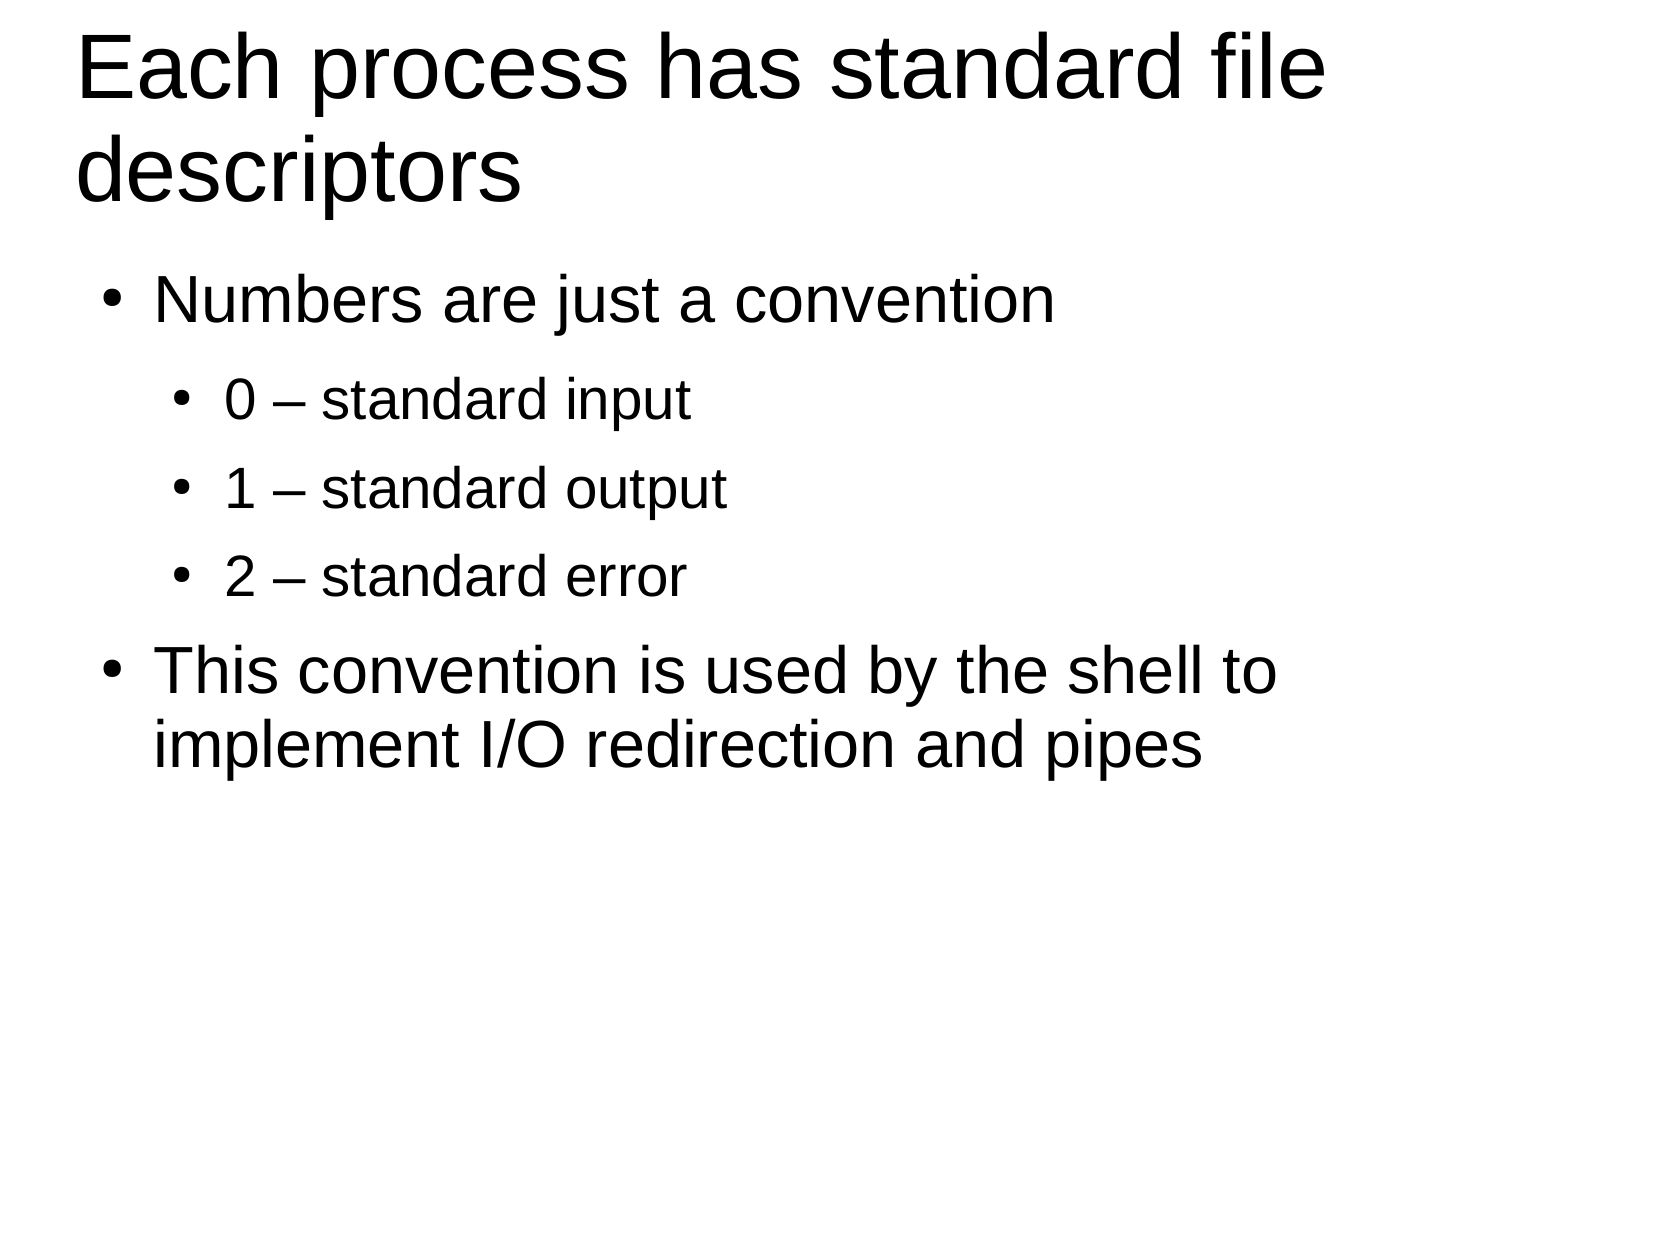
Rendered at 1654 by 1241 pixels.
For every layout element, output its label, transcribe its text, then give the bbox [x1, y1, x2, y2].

title Each process has standard file descriptors [75, 15, 1538, 222]
list Numbers are just a convention 0 – standard input 1 – standard output 2 – standard error This convention is used by the shell to implement I/O redirection and pipes [82, 262, 1571, 1163]
